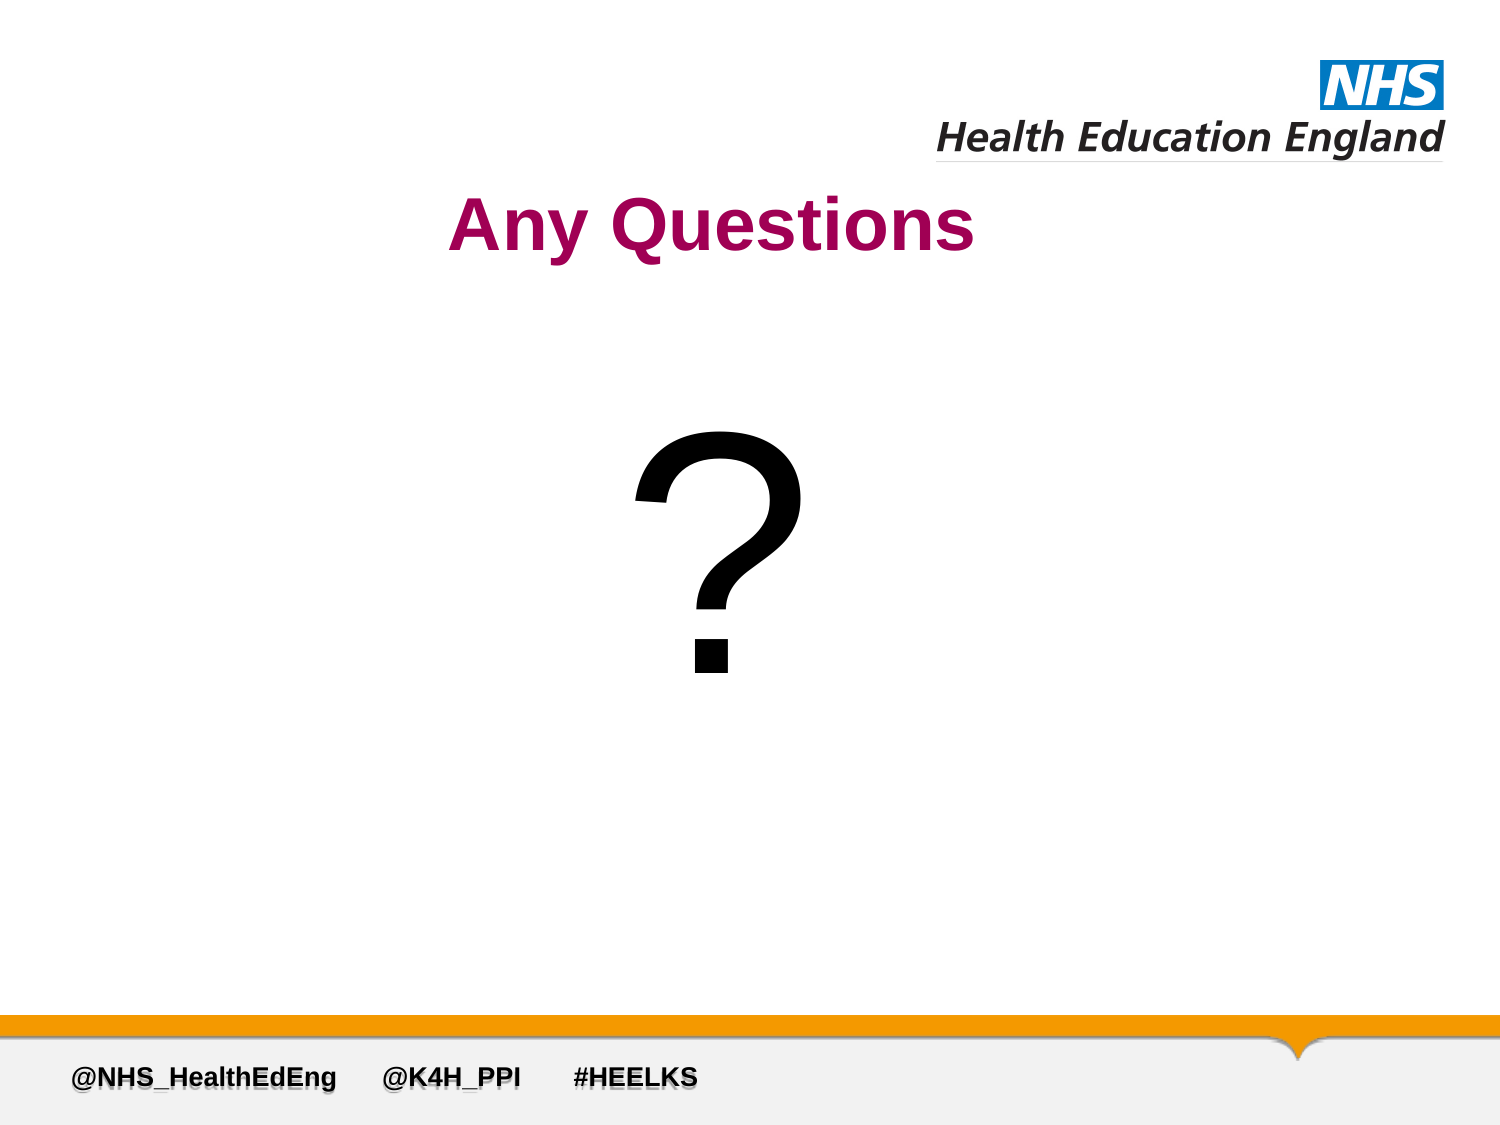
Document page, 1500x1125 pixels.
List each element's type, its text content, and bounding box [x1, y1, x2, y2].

list ? [75, 320, 1361, 931]
text_box @NHS_HealthEdEng @K4H_PPI #HEELKS [55, 1052, 932, 1113]
title Any Questions [75, 168, 1351, 280]
